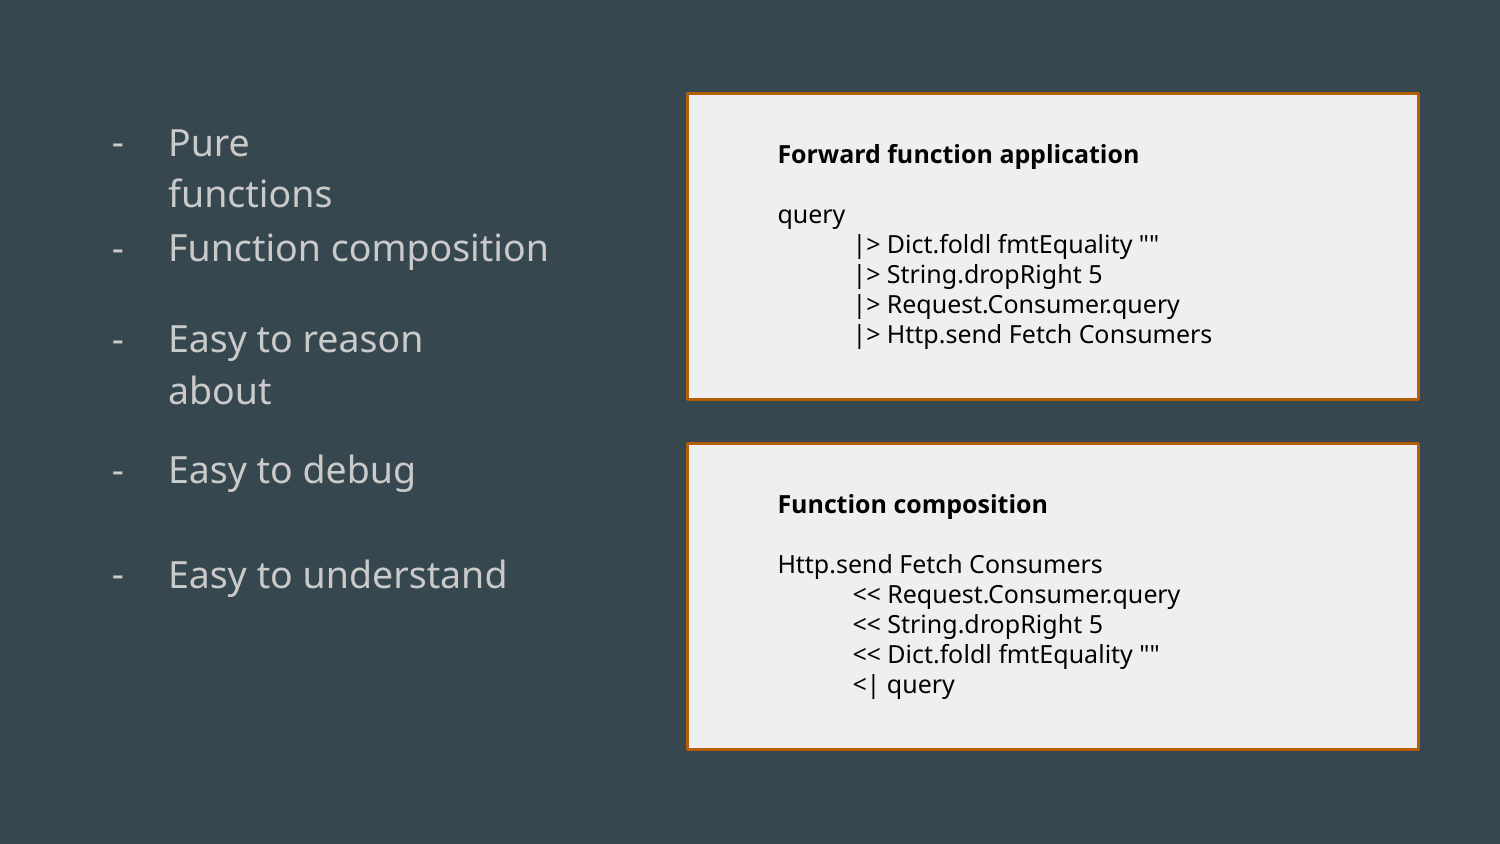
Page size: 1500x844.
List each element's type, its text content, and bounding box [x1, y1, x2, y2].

text_box Easy to reason about [78, 318, 550, 403]
text_box Function composition [78, 202, 566, 272]
text_box Easy to debug [78, 416, 474, 514]
text_box Easy to understand [78, 527, 527, 612]
text_box Forward function application query |> Dict.foldl fmtEquality "" |> String.dropRight 5 |> Request.Consumer.query |> Http.send Fetch Consumers [687, 93, 1419, 400]
list Pure functions [78, 96, 416, 194]
text_box Function composition Http.send Fetch Consumers << Request.Consumer.query << String.dropRight 5 << Dict.foldl fmtEquality "" <| query [687, 443, 1419, 750]
